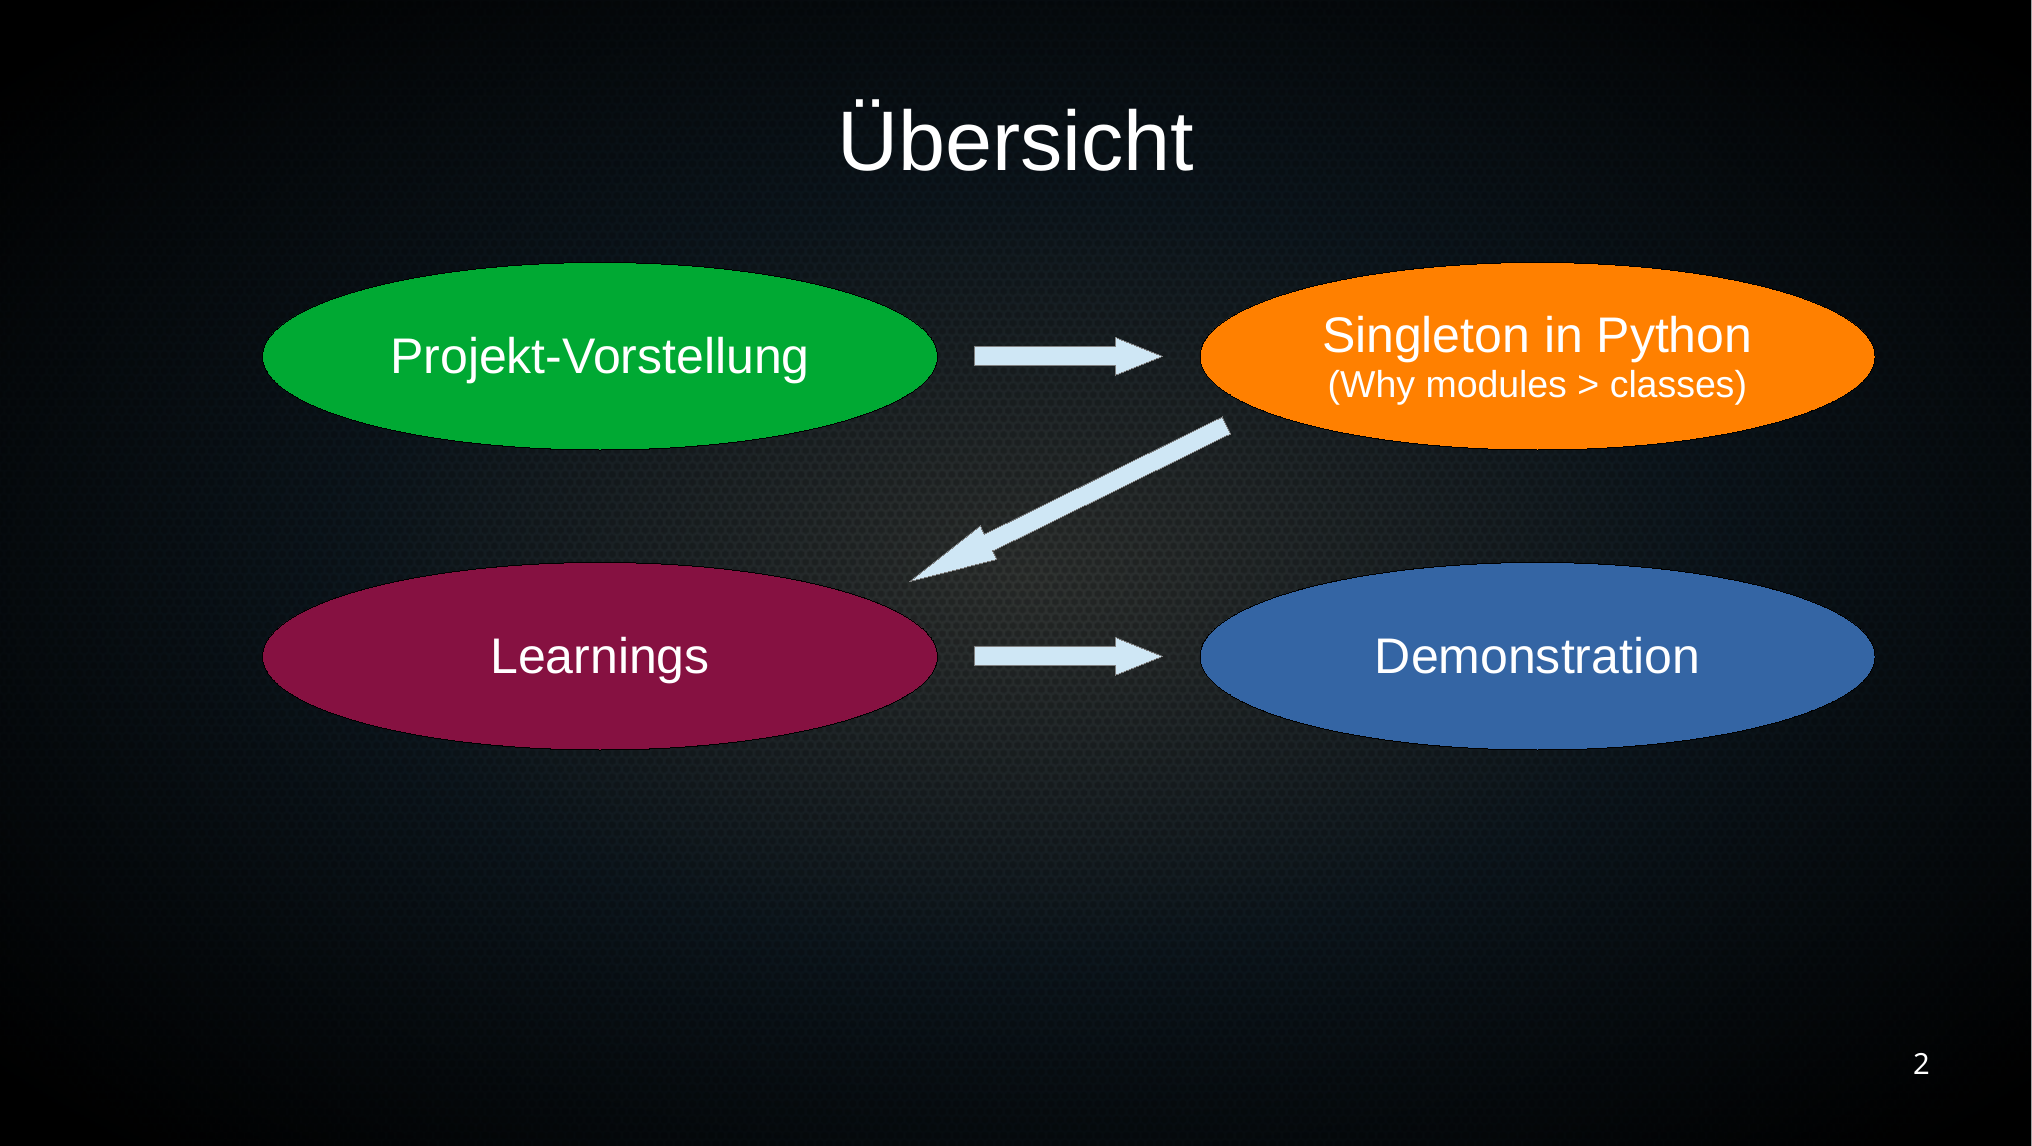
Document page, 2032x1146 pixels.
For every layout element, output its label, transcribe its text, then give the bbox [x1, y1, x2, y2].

text_box Learnings [262, 562, 938, 751]
text_box [974, 637, 1163, 676]
picture [0, 0, 2032, 1146]
text_box [974, 337, 1163, 376]
text_box Demonstration [1200, 562, 1876, 751]
title Übersicht [101, 45, 1930, 237]
text_box Singleton in Python (Why modules > classes) [1200, 262, 1876, 451]
text_box Projekt-Vorstellung [262, 262, 938, 451]
text_box [909, 416, 1231, 582]
